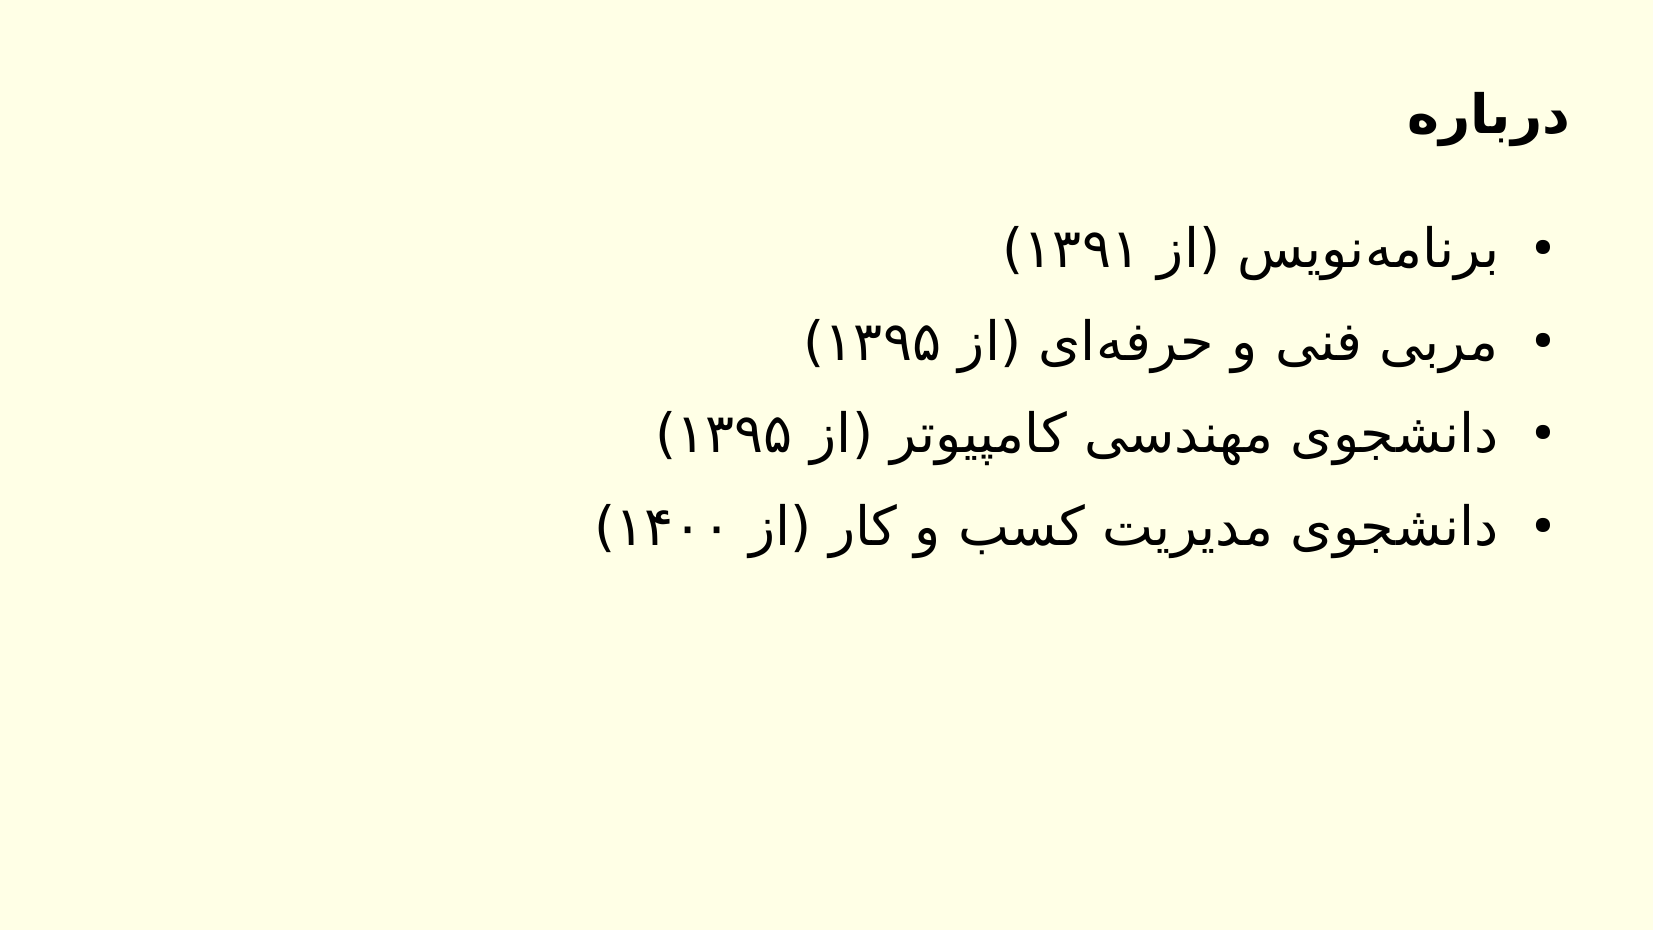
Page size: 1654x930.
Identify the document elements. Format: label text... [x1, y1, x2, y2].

list برنامه‌نویس (از ۱۳۹۱) مربی فنی و حرفه‌ای (از ۱۳۹۵) دانشجوی مهندسی کامپیوتر (از ۱۳۹۵) دانشجوی مدیریت کسب و کار (از ۱۴۰۰) [82, 217, 1571, 757]
title درباره [82, 37, 1571, 193]
